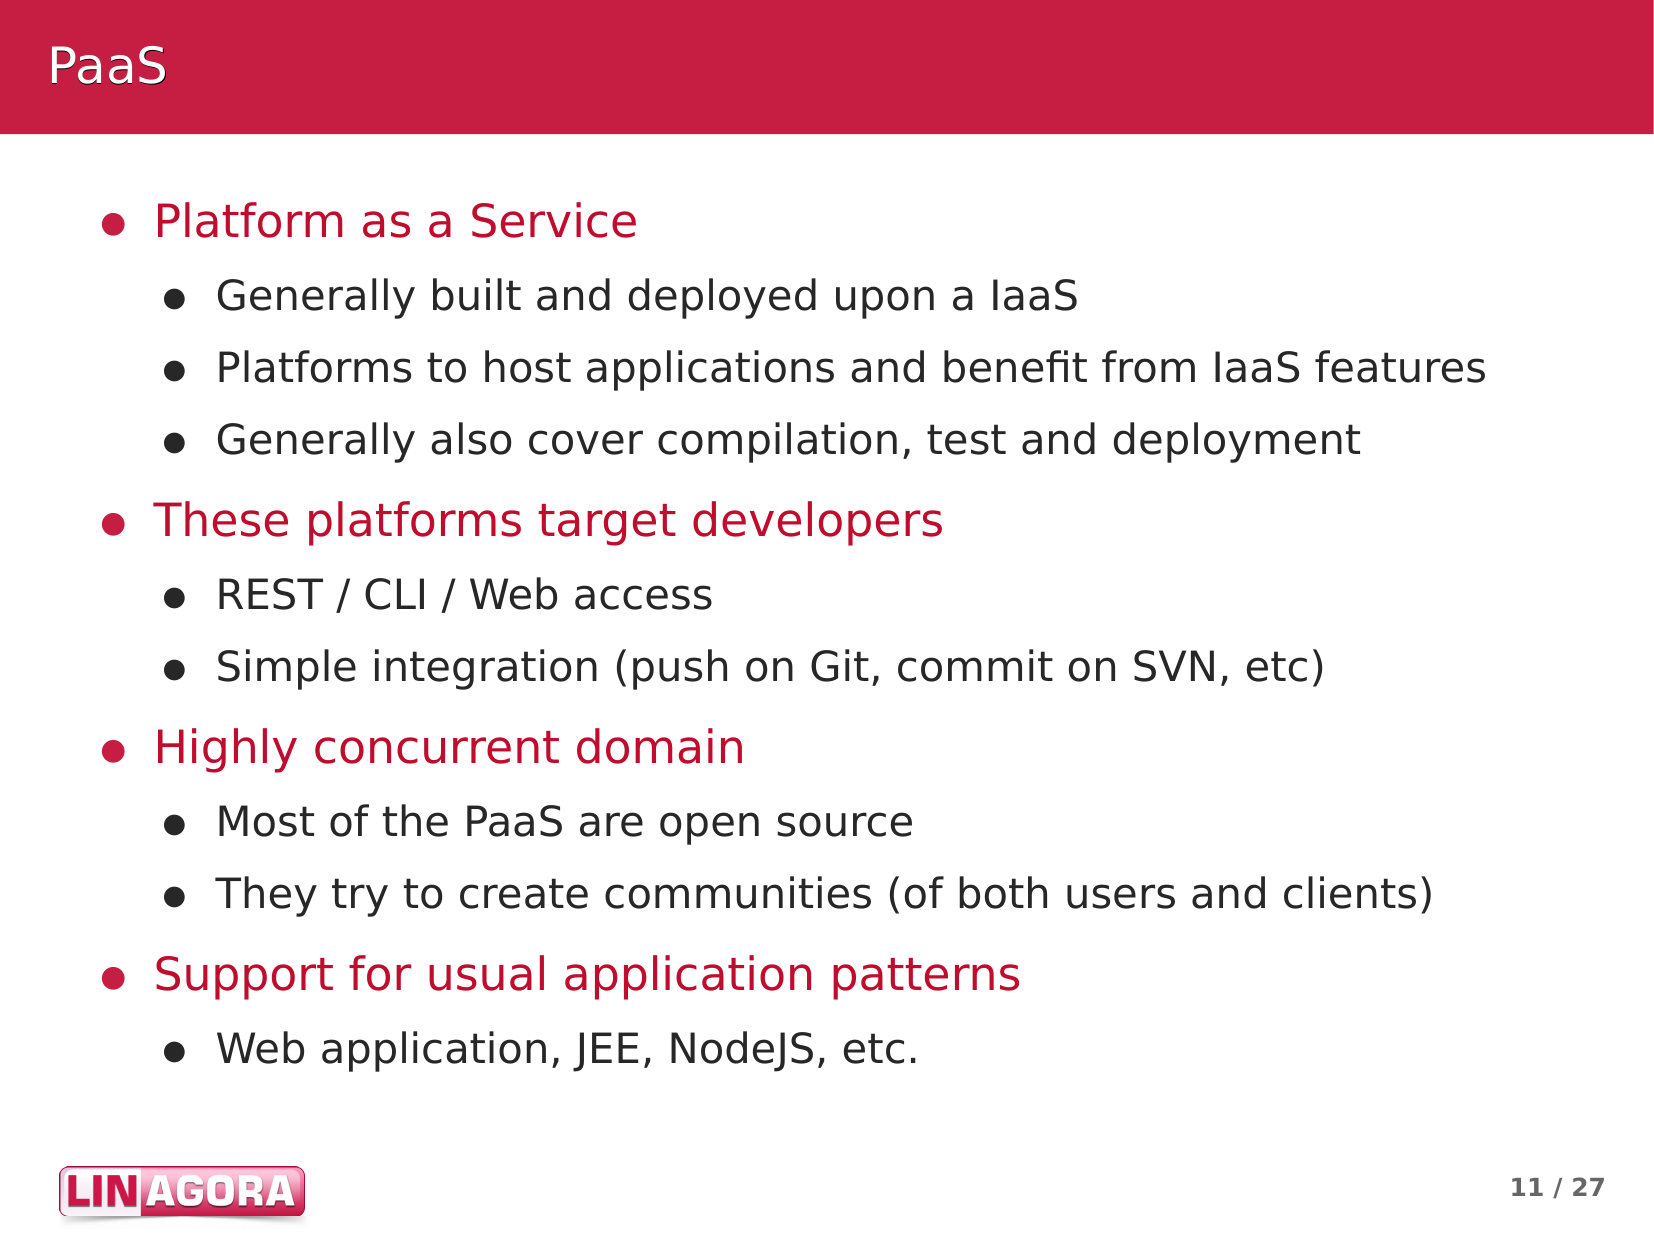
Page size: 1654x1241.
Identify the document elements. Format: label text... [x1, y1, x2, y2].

list Platform as a Service Generally built and deployed upon a IaaS Platforms to host applications and benefit from IaaS features Generally also cover compilation, test and deployment These platforms target developers REST / CLI / Web access Simple integration (push on Git, commit on SVN, etc) Highly concurrent domain Most of the PaaS are open source They try to create communities (of both users and clients) Support for usual application patterns Web application, JEE, NodeJS, etc. [82, 194, 1630, 1111]
picture [59, 1166, 308, 1229]
title PaaS [47, 7, 1624, 126]
